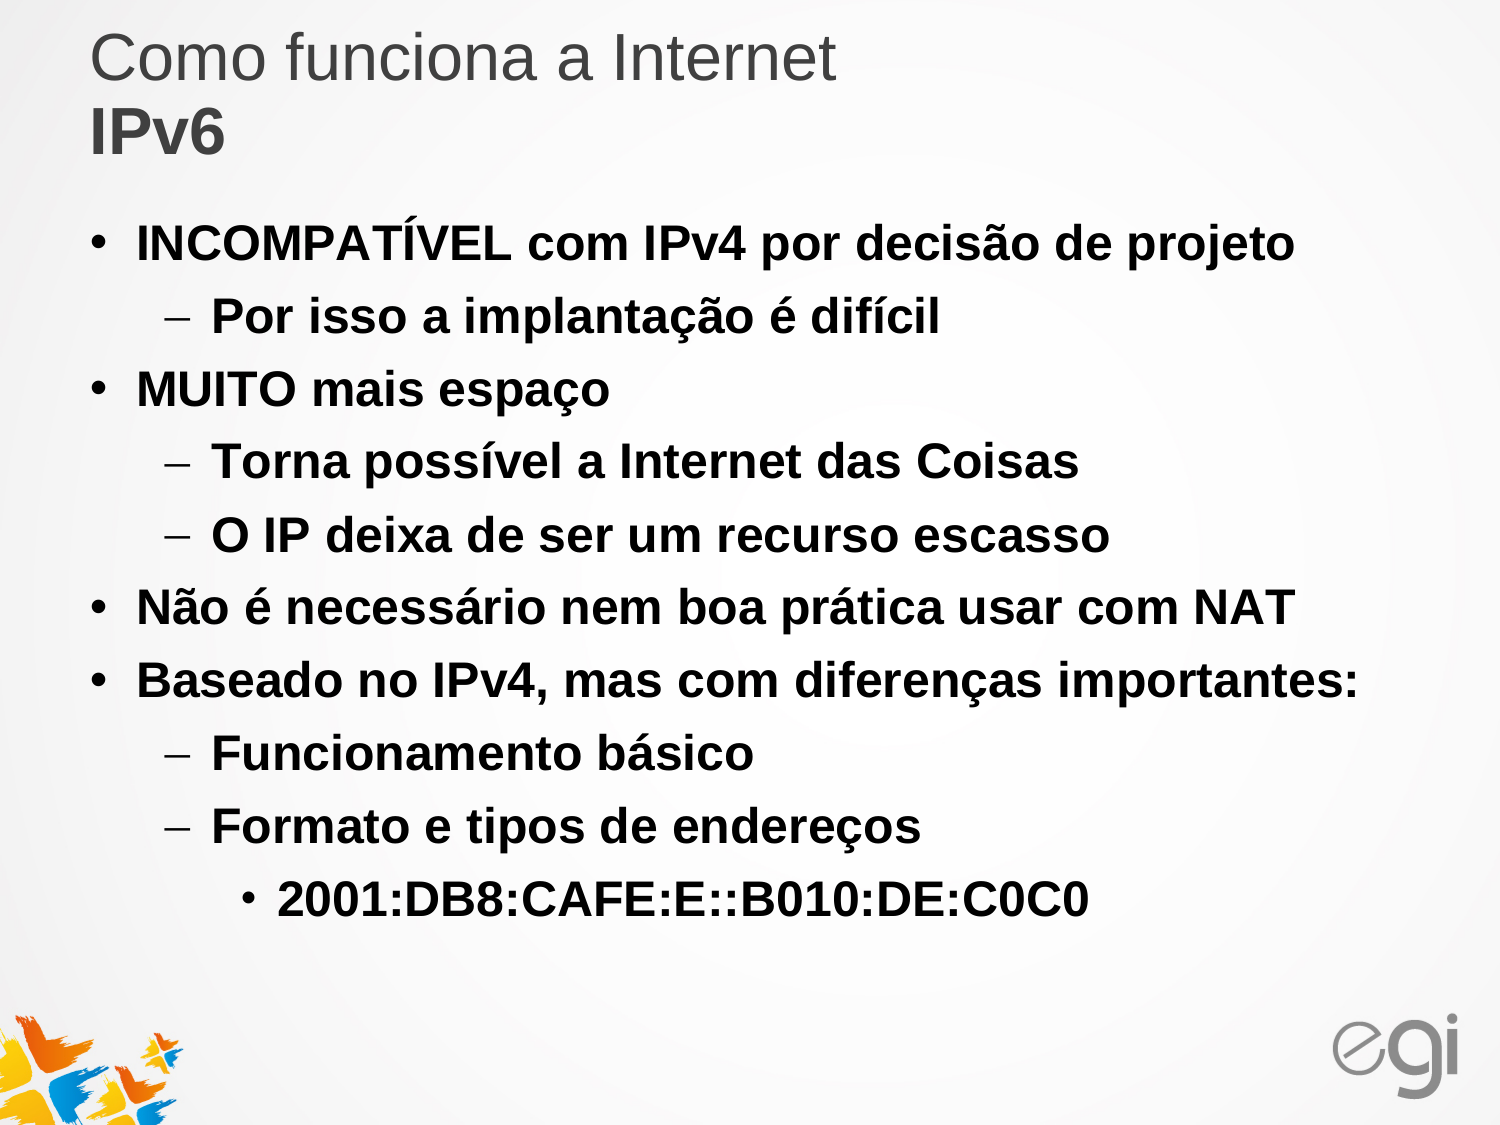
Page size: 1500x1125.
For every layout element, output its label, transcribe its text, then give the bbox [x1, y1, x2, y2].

text_box INCOMPATÍVEL com IPv4 por decisão de projeto Por isso a implantação é difícil MUITO mais espaço Torna possível a Internet das Coisas O IP deixa de ser um recurso escasso Não é necessário nem boa prática usar com NAT Baseado no IPv4, mas com diferenças importantes: Funcionamento básico Formato e tipos de endereços 2001:DB8:CAFE:E::B010:DE:C0C0 [75, 207, 1426, 988]
picture [0, 0, 1500, 1125]
text_box Como funciona a Internet IPv6 [75, 0, 1426, 178]
